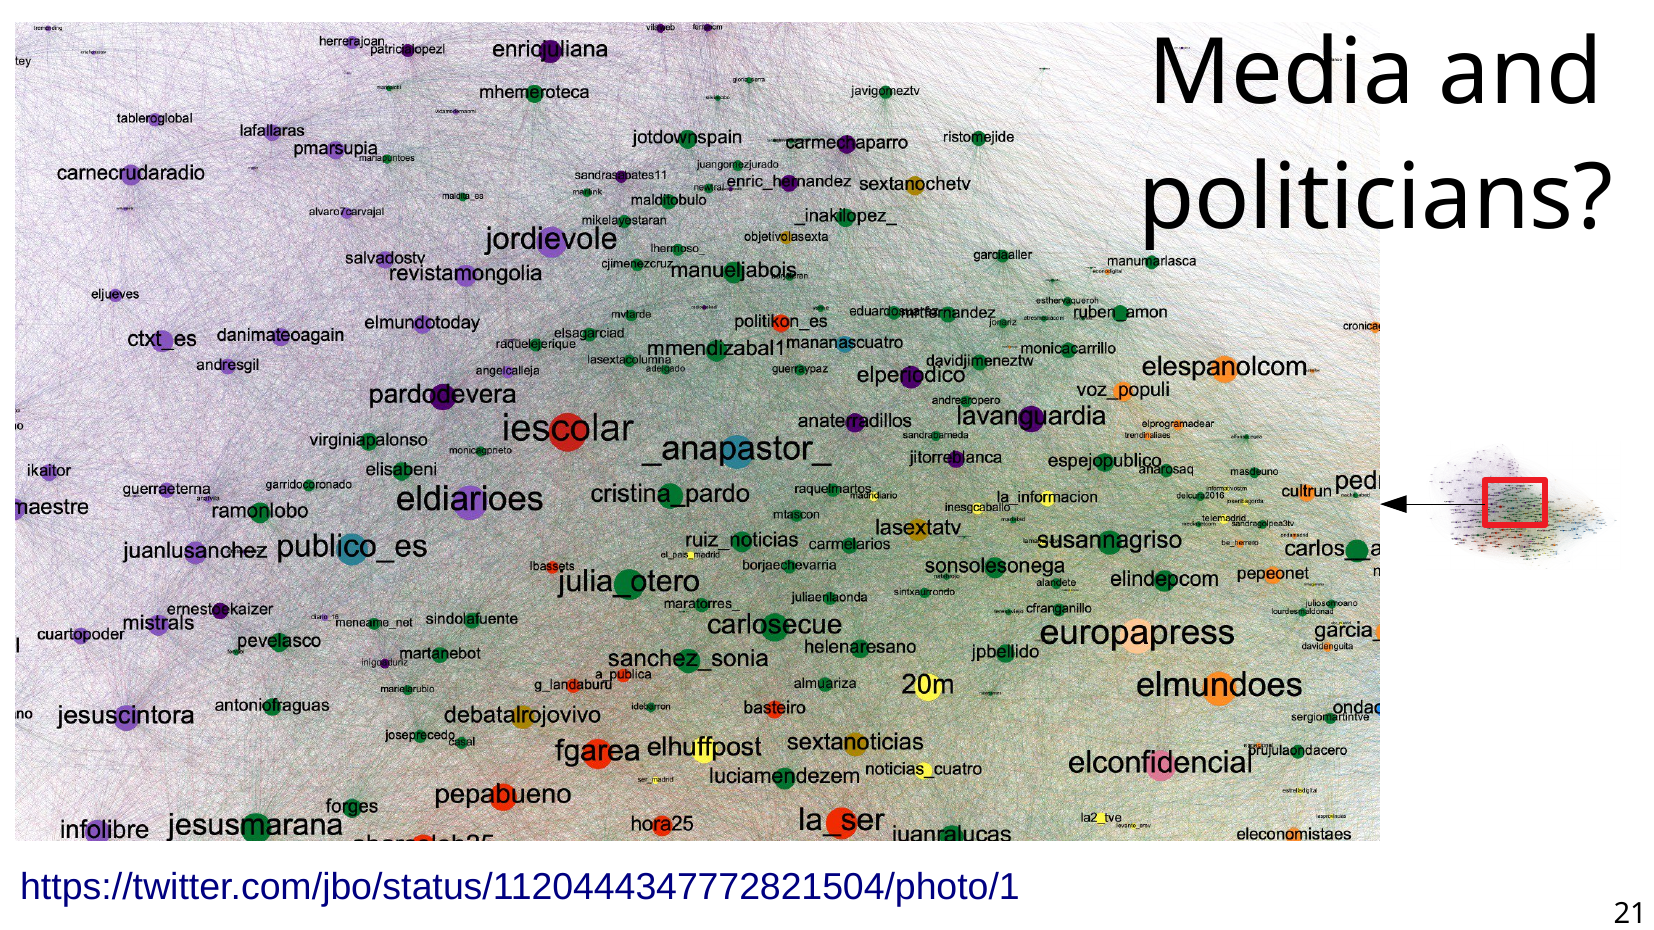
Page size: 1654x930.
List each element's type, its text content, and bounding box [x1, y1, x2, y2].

picture [1488, 483, 1542, 522]
title Media and politicians? [1095, 0, 1653, 262]
picture [1426, 441, 1621, 571]
text_box https://twitter.com/jbo/status/1120444347772821504/photo/1 [5, 858, 1036, 916]
picture [15, 22, 1381, 841]
